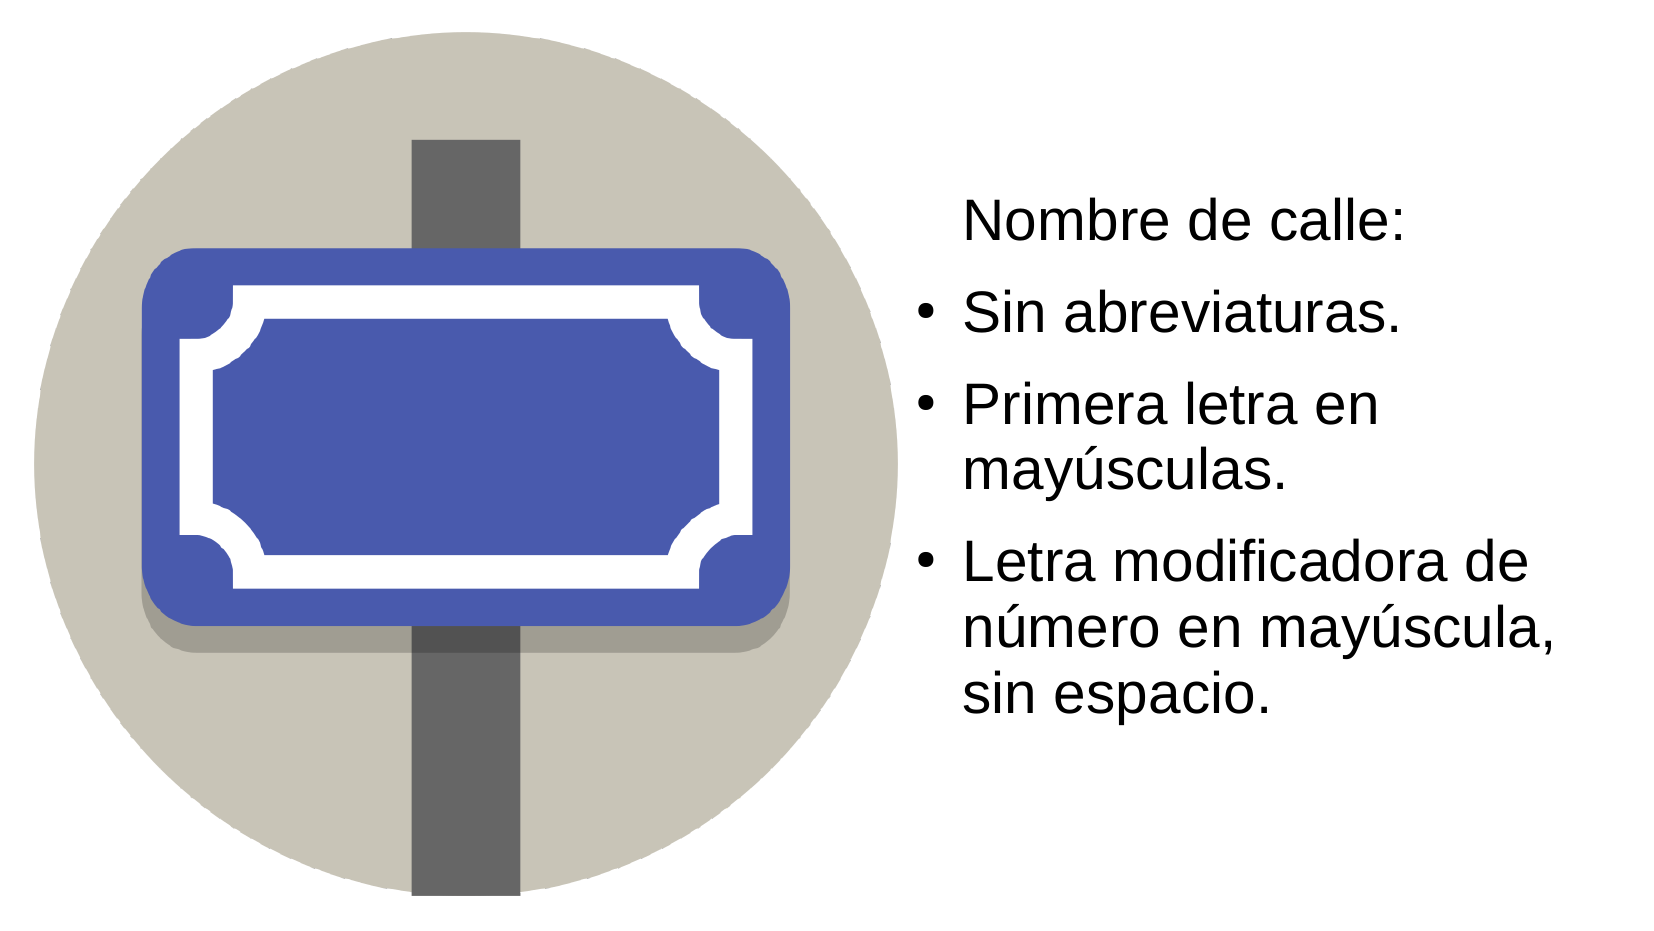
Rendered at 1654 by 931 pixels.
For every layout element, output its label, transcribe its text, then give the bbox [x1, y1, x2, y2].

list Nombre de calle: Sin abreviaturas. Primera letra en mayúsculas. Letra modificadora de número en mayúscula, sin espacio. [900, 187, 1627, 727]
picture [0, 0, 931, 929]
